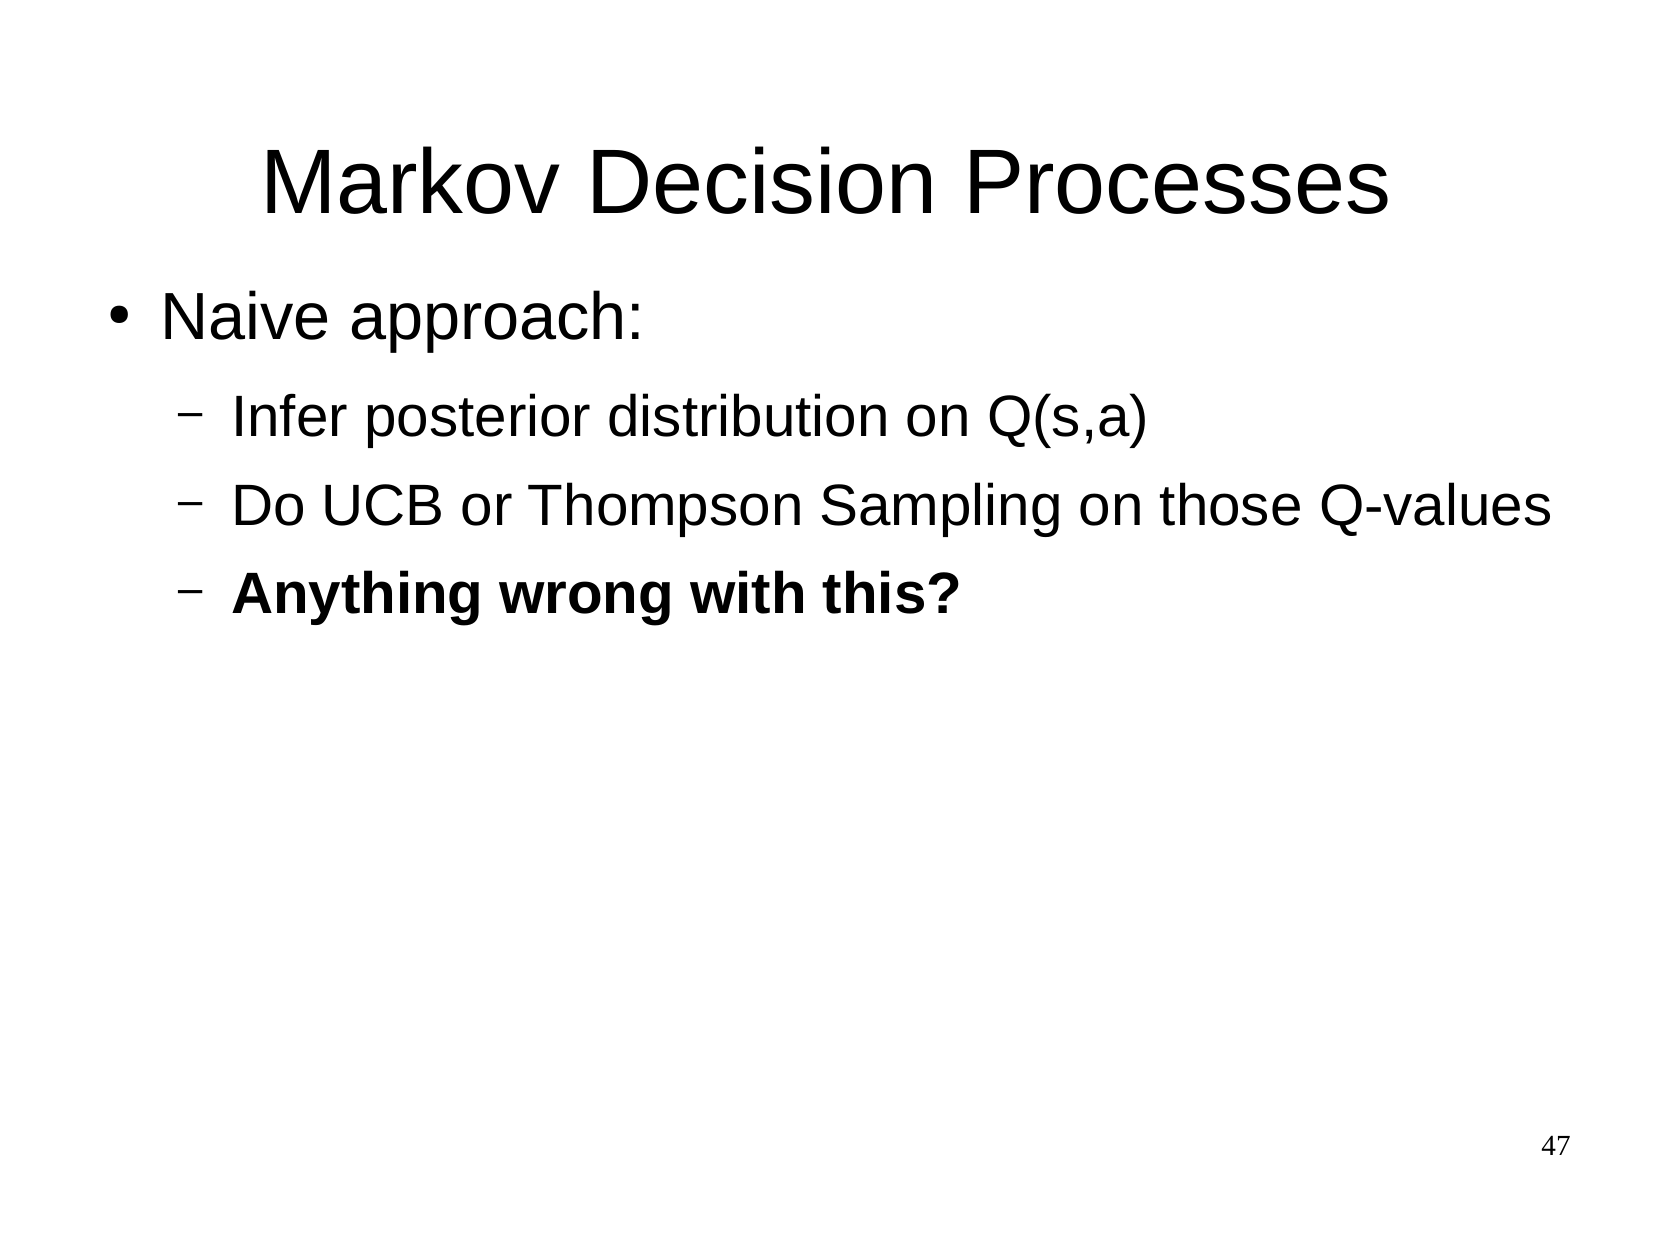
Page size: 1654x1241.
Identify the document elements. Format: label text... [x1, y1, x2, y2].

title Markov Decision Processes [82, 78, 1571, 286]
list Naive approach: Infer posterior distribution on Q(s,a) Do UCB or Thompson Sampling on those Q-values Anything wrong with this? [89, 279, 1578, 1241]
